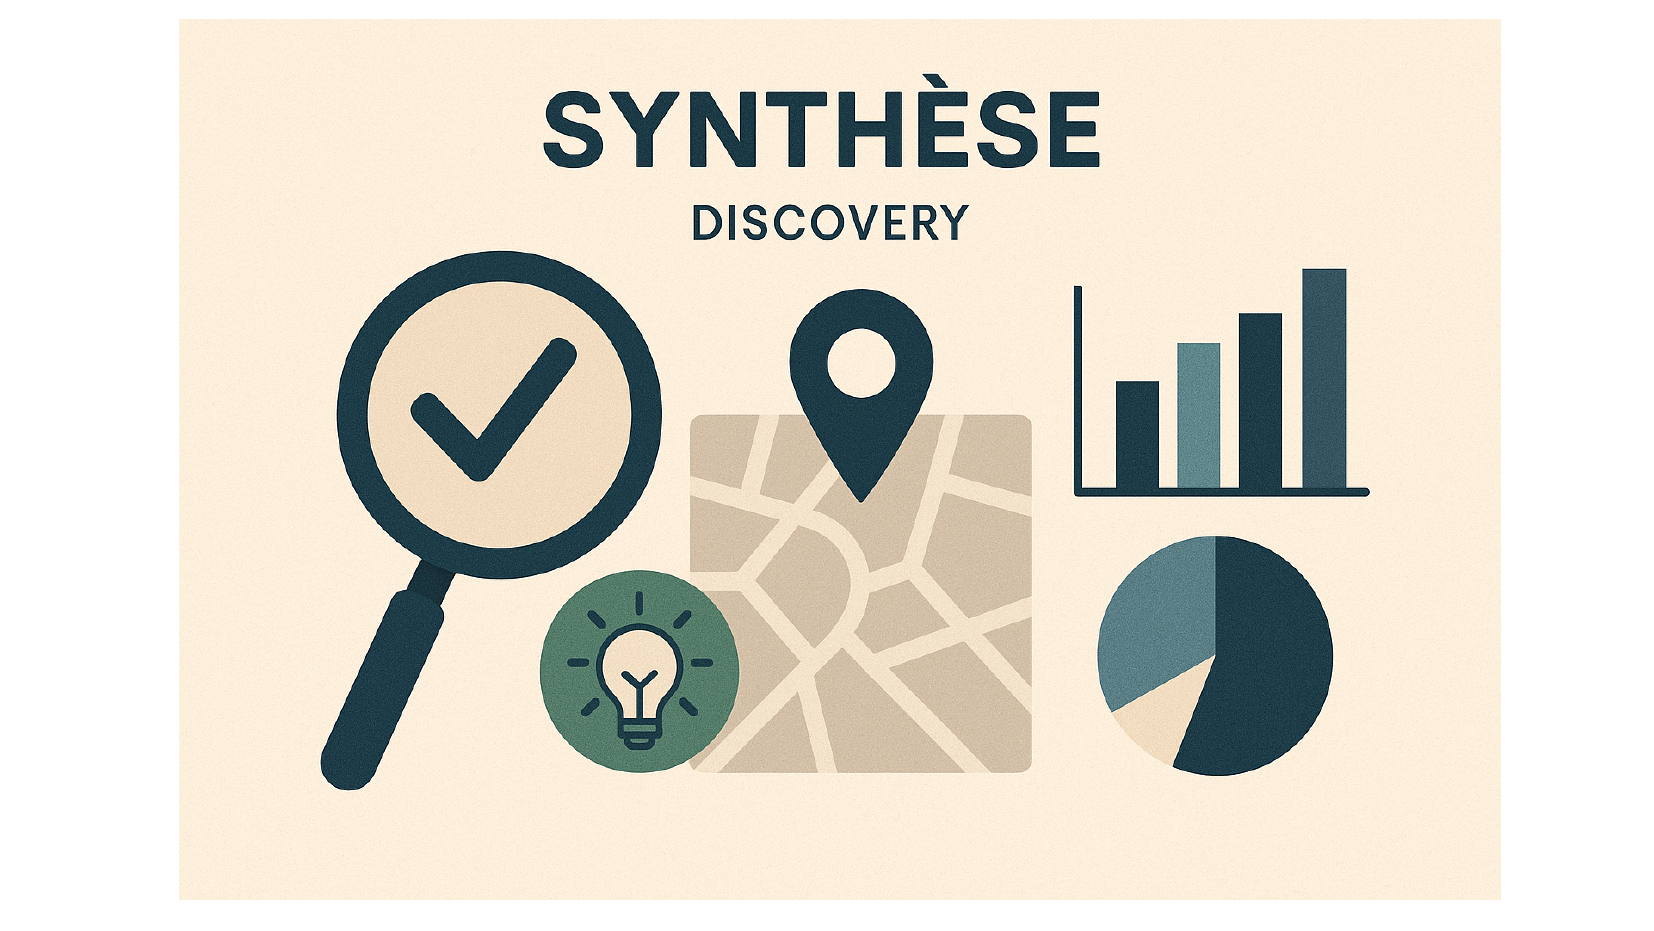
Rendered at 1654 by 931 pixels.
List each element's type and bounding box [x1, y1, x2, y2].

picture [179, 19, 1501, 901]
